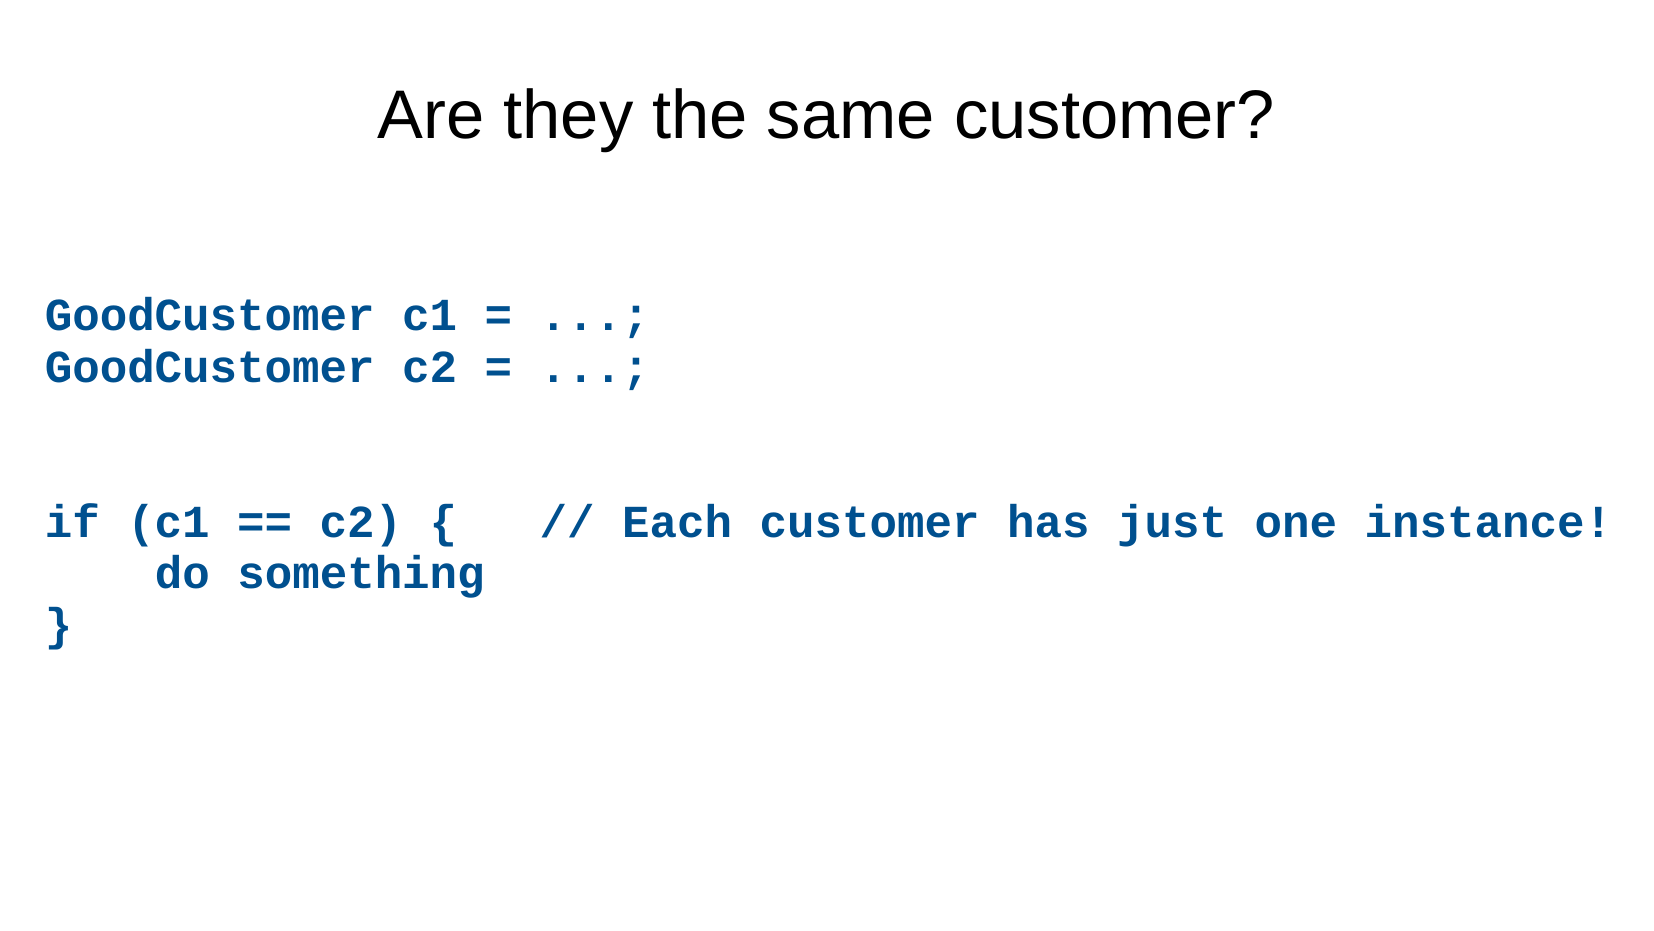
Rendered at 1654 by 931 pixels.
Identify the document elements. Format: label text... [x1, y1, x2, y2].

text_box GoodCustomer c1 = ...; GoodCustomer c2 = ...; if (c1 == c2) { // Each customer has just one instance! do something } [30, 285, 1636, 865]
title Are they the same customer? [82, 37, 1571, 193]
